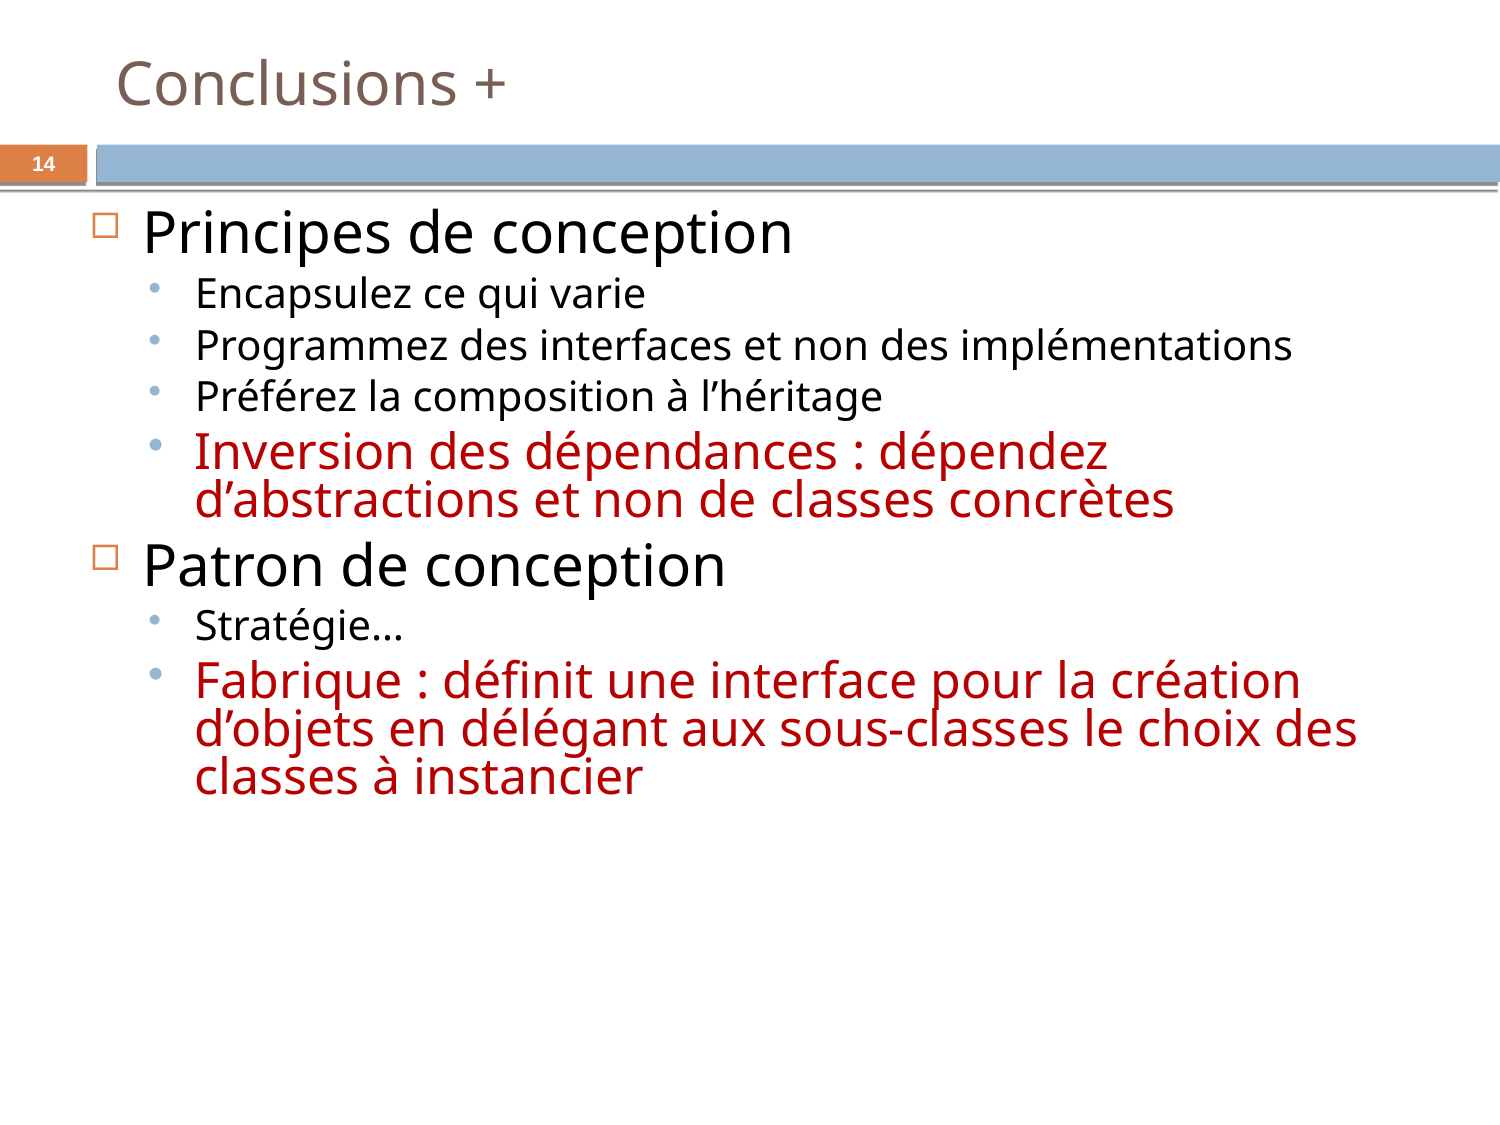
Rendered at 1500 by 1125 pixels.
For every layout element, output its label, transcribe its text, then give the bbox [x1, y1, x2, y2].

slide_number <numéro> [0, 143, 88, 184]
title Conclusions + [100, 37, 1438, 126]
list Principes de conception Encapsulez ce qui varie Programmez des interfaces et non des implémentations Préférez la composition à l’héritage Inversion des dépendances : dépendez d’abstractions et non de classes concrètes Patron de conception Stratégie… Fabrique : définit une interface pour la création d’objets en délégant aux sous-classes le choix des classes à instancier [75, 201, 1425, 1083]
